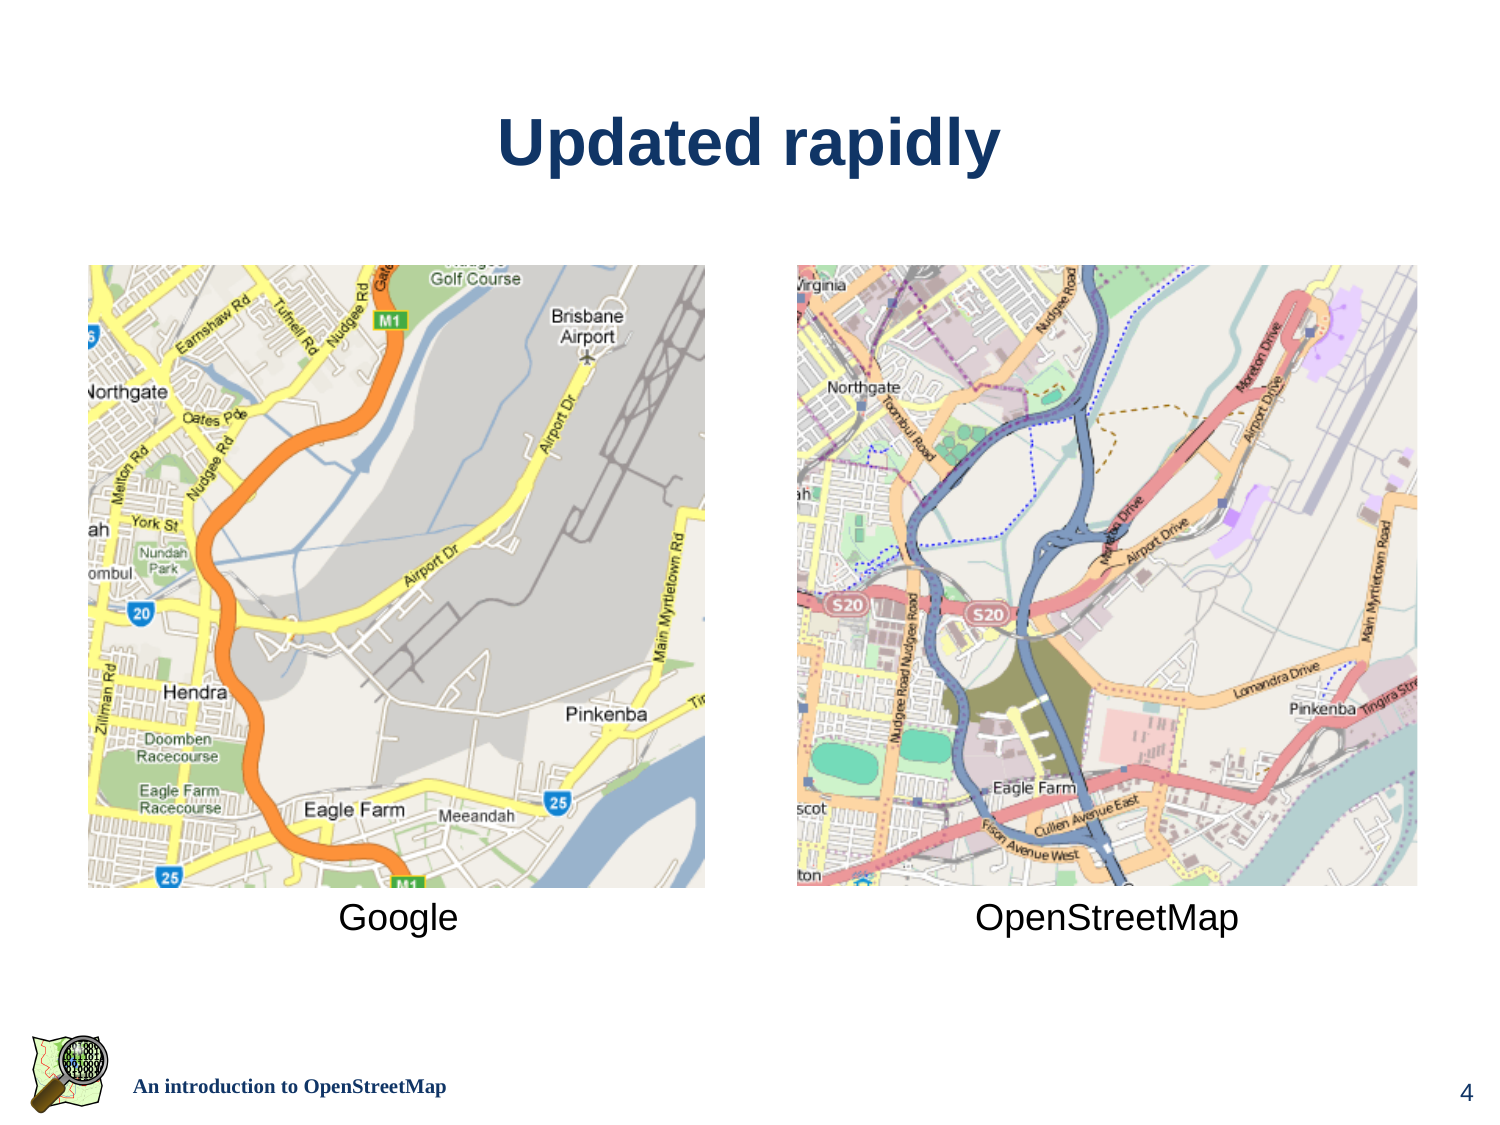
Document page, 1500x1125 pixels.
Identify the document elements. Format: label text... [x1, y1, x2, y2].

text_box Google [88, 885, 709, 946]
title Updated rapidly [74, 44, 1425, 233]
picture [88, 265, 705, 885]
text_box OpenStreetMap [797, 885, 1418, 946]
picture [797, 265, 1418, 885]
picture [29, 1033, 110, 1114]
